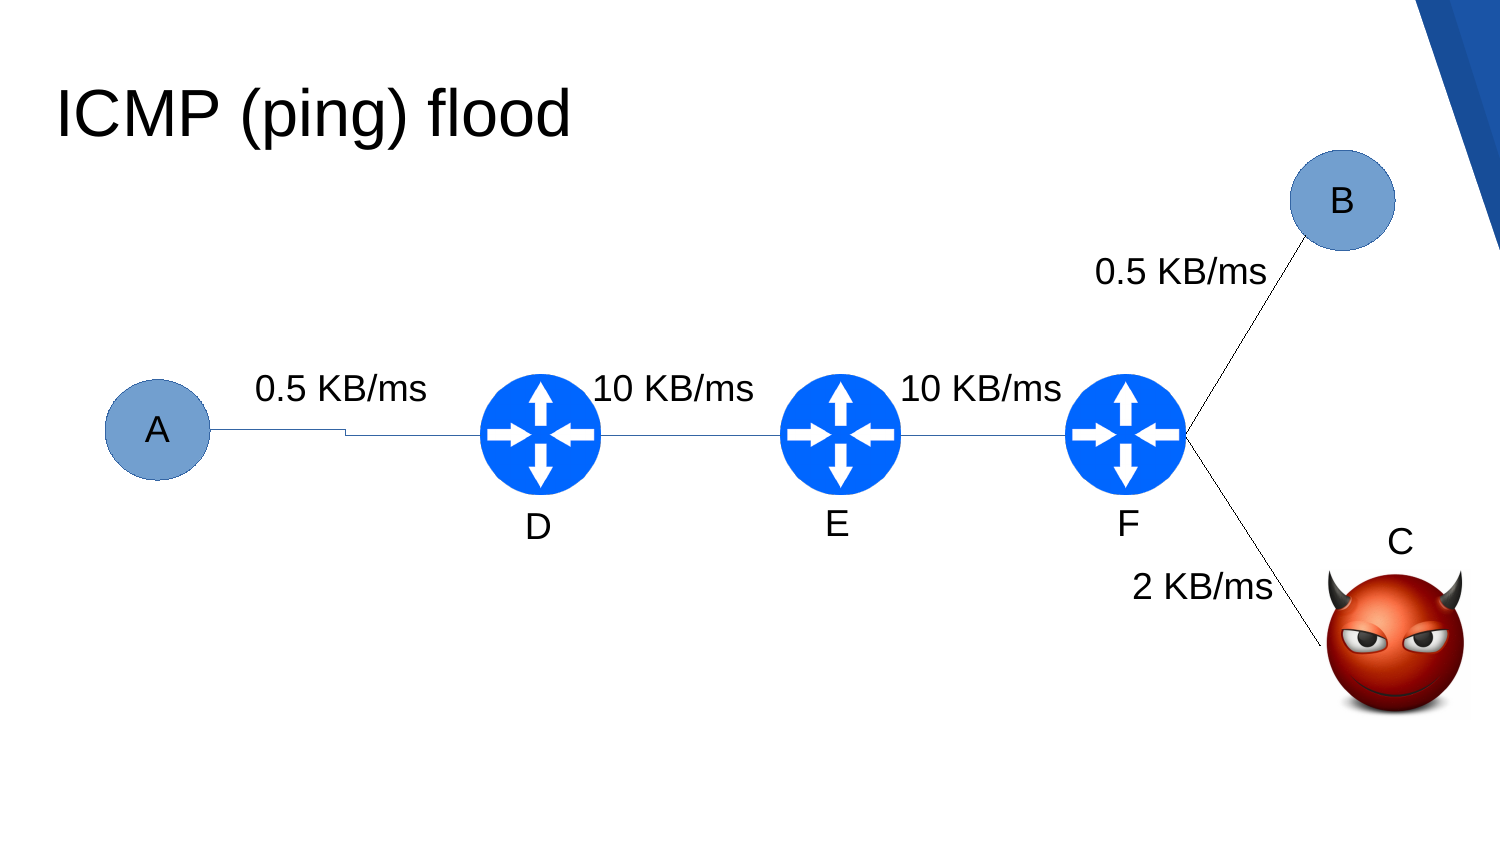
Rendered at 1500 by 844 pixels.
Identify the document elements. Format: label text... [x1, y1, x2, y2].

text_box D [510, 498, 563, 556]
text_box E [810, 495, 863, 552]
text_box C [1372, 513, 1426, 571]
text_box 0.5 KB/ms [240, 360, 443, 417]
title ICMP (ping) flood [40, 97, 829, 166]
text_box 10 KB/ms [885, 360, 1088, 417]
text_box F [1102, 495, 1156, 552]
text_box 10 KB/ms [577, 360, 781, 417]
text_box A [105, 379, 211, 481]
picture [1320, 569, 1471, 721]
text_box 2 KB/ms [1117, 558, 1321, 616]
picture [1065, 374, 1186, 496]
text_box 0.5 KB/ms [1080, 243, 1283, 301]
text_box B [1290, 150, 1396, 251]
picture [480, 374, 601, 496]
picture [780, 374, 901, 496]
